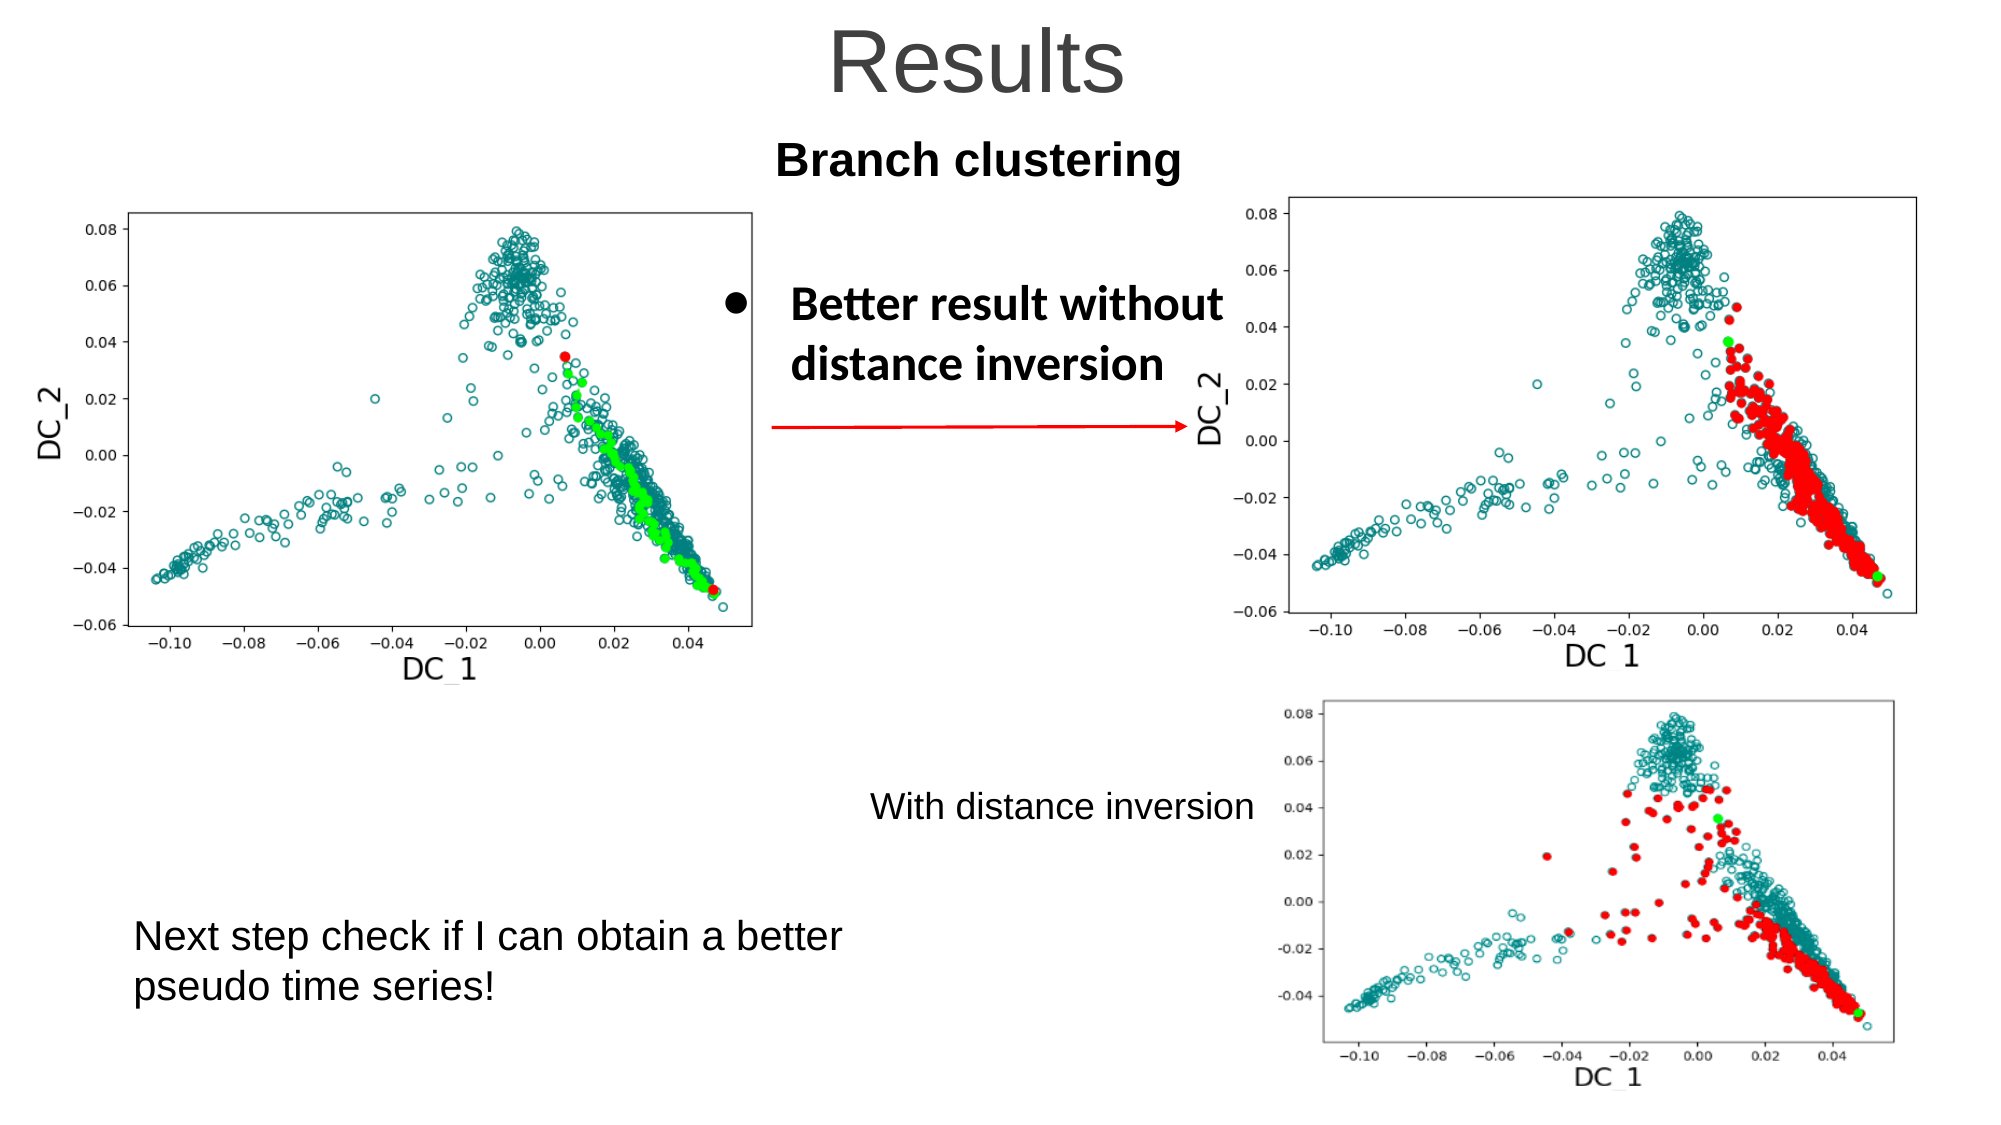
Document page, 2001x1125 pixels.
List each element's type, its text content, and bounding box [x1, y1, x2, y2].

text_box Branch clustering [755, 108, 1245, 166]
picture [1187, 181, 1932, 1106]
text_box Better result without distance inversion [671, 269, 1385, 392]
text_box Results [807, 0, 1193, 108]
picture [27, 202, 772, 685]
text_box With distance inversion [855, 767, 1279, 843]
text_box Next step check if I can obtain a better pseudo time series! [113, 888, 996, 1076]
text_box Results [807, 166, 1193, 187]
